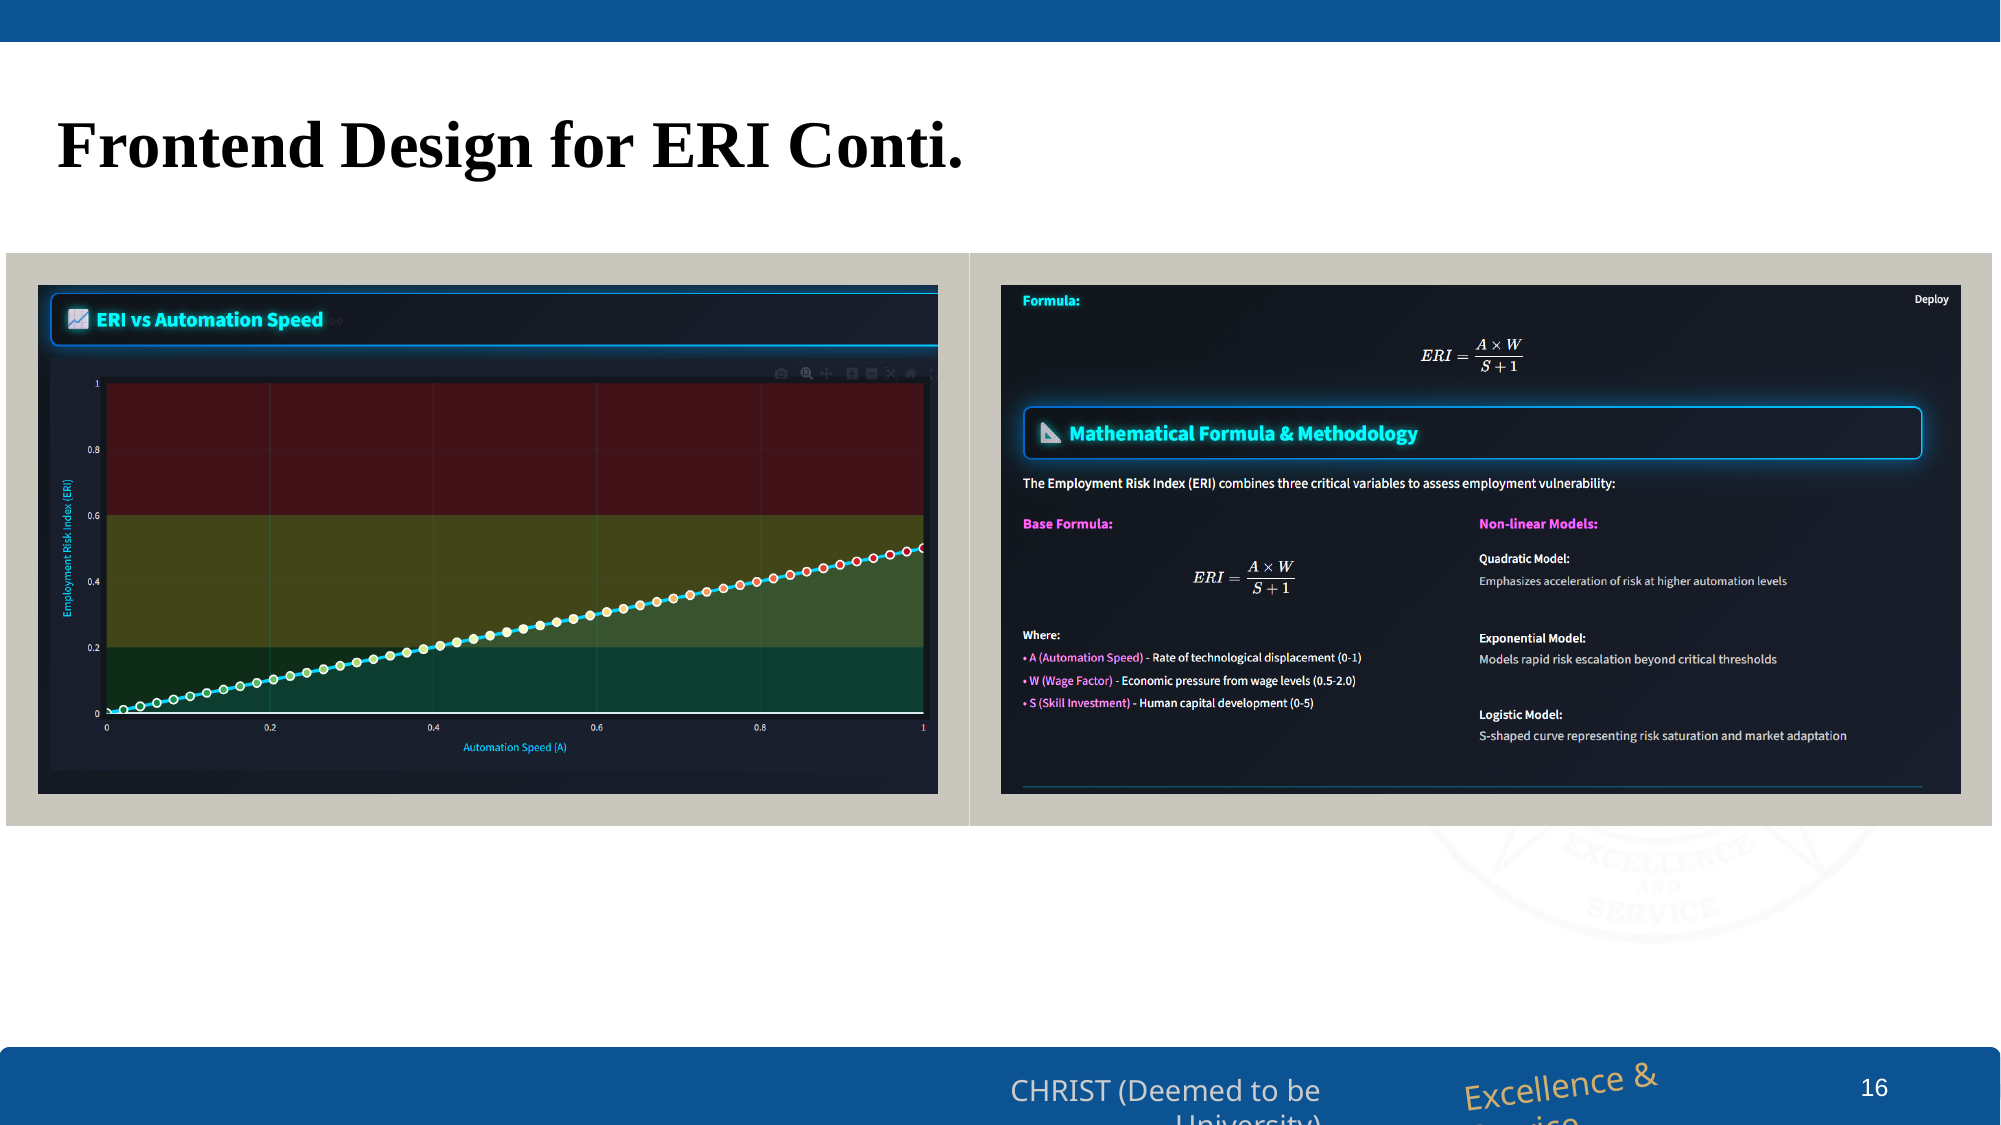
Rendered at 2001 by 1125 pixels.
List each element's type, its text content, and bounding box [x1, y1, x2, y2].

text_box [1840, 1051, 1961, 1118]
picture [37, 284, 938, 795]
title Frontend Design for ERI Conti. [37, 80, 1932, 206]
picture [1000, 284, 1961, 795]
